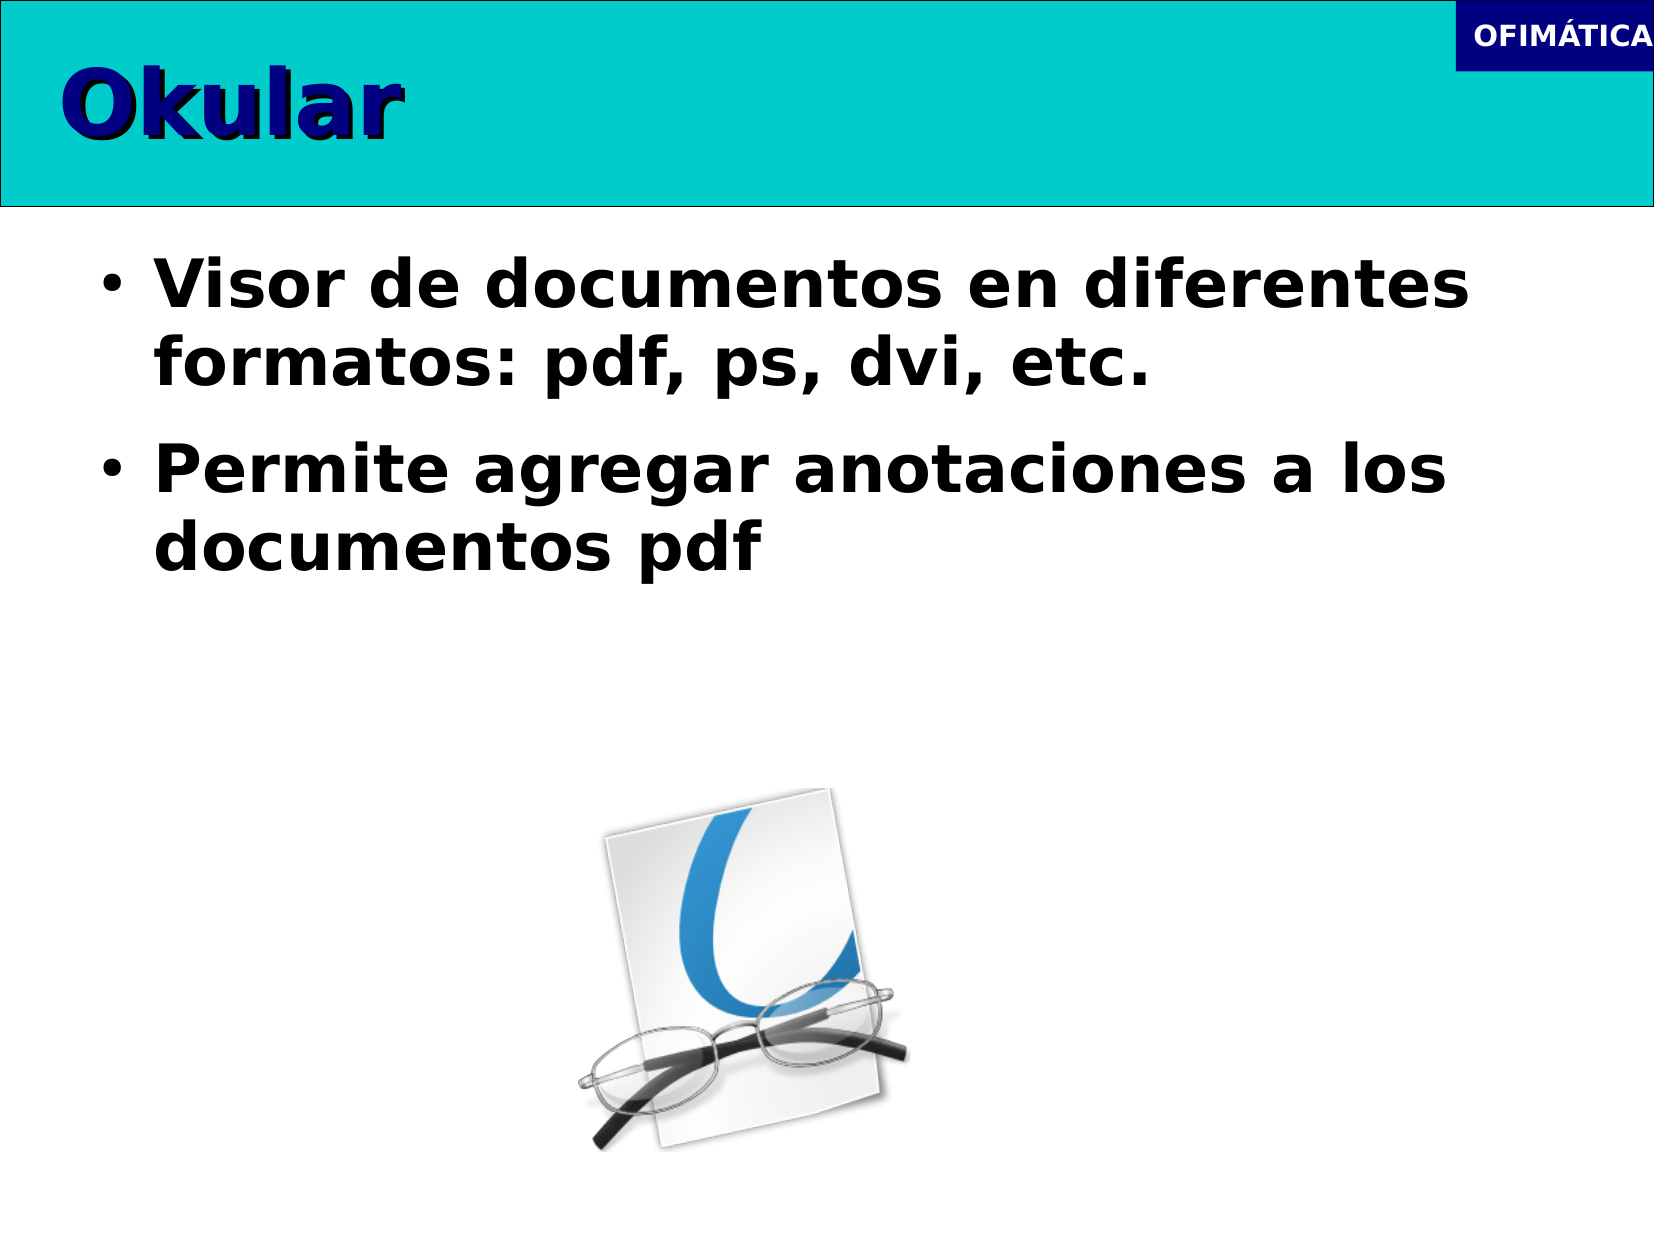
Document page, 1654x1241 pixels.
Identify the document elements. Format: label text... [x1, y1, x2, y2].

text_box OFIMÁTICA [1455, 0, 1654, 72]
picture [578, 788, 911, 1152]
title Okular [59, 22, 1654, 185]
list Visor de documentos en diferentes formatos: pdf, ps, dvi, etc. Permite agregar anotaciones a los documentos pdf [82, 245, 1571, 1094]
